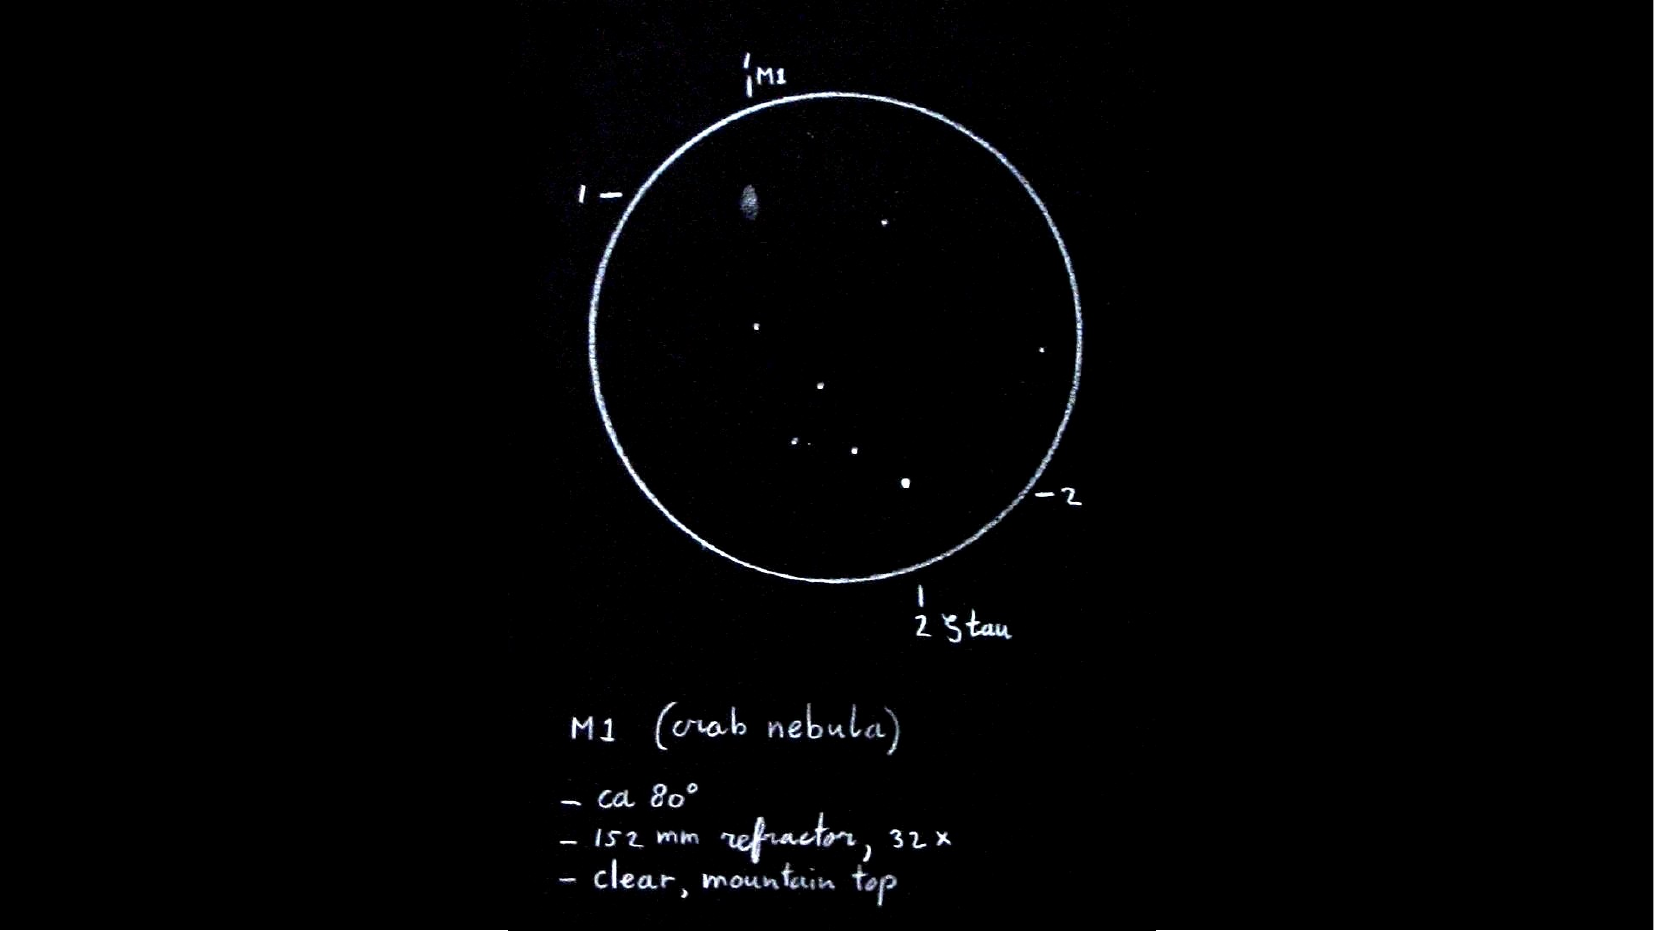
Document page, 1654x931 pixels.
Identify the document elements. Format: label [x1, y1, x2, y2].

picture [508, 0, 1156, 931]
